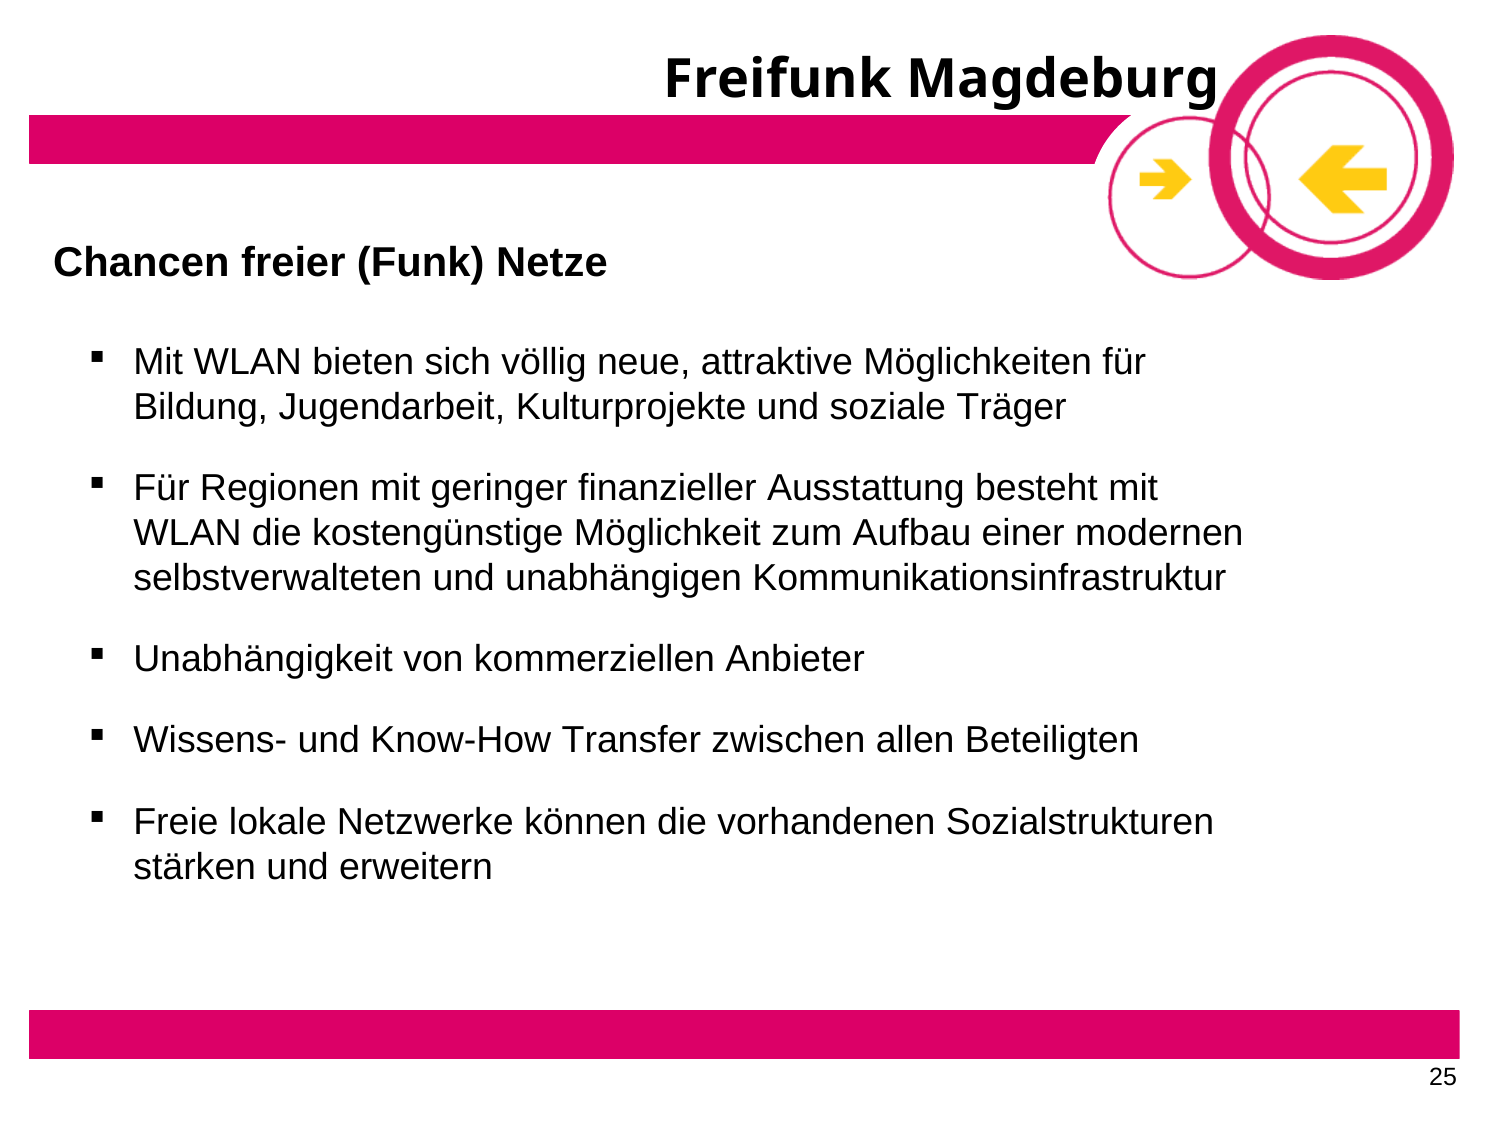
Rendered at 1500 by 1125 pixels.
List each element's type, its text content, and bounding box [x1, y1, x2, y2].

text_box Mit WLAN bieten sich völlig neue, attraktive Möglichkeiten für Bildung, Jugendarbeit, Kulturprojekte und soziale Träger Für Regionen mit geringer finanzieller Ausstattung besteht mit WLAN die kostengünstige Möglichkeit zum Aufbau einer modernen selbstverwalteten und unabhängigen Kommunikationsinfrastruktur Unabhängigkeit von kommerziellen Anbieter Wissens- und Know-How Transfer zwischen allen Beteiligten Freie lokale Netzwerke können die vorhandenen Sozialstrukturen stärken und erweitern [59, 337, 1288, 976]
picture [1107, 35, 1454, 280]
picture [1107, 73, 1114, 91]
text_box Chancen freier (Funk) Netze [53, 235, 1046, 395]
